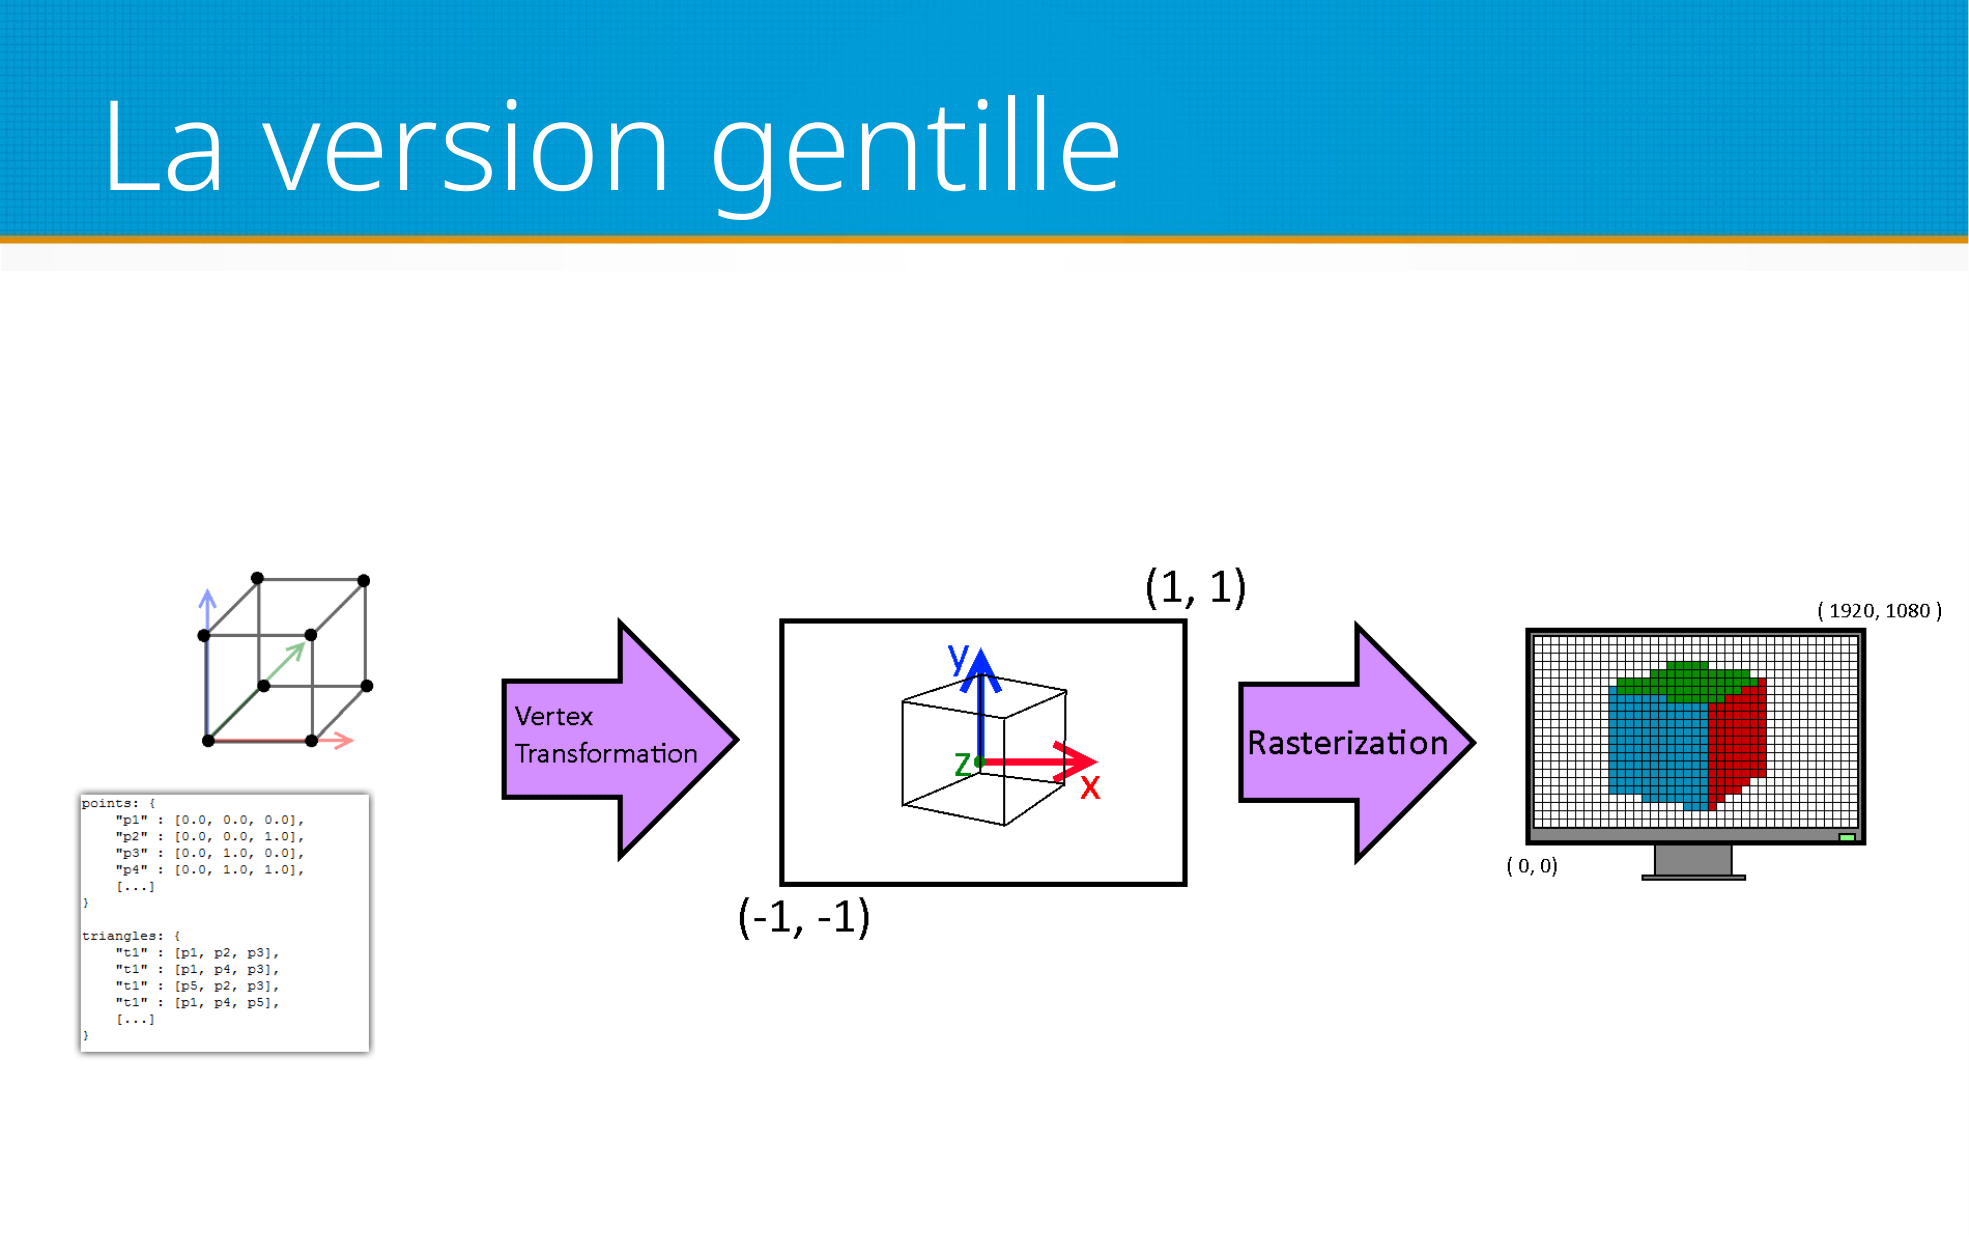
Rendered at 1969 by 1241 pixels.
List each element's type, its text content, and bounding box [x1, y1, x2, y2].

picture [0, 233, 1969, 1241]
title La version gentille [98, 19, 1870, 227]
